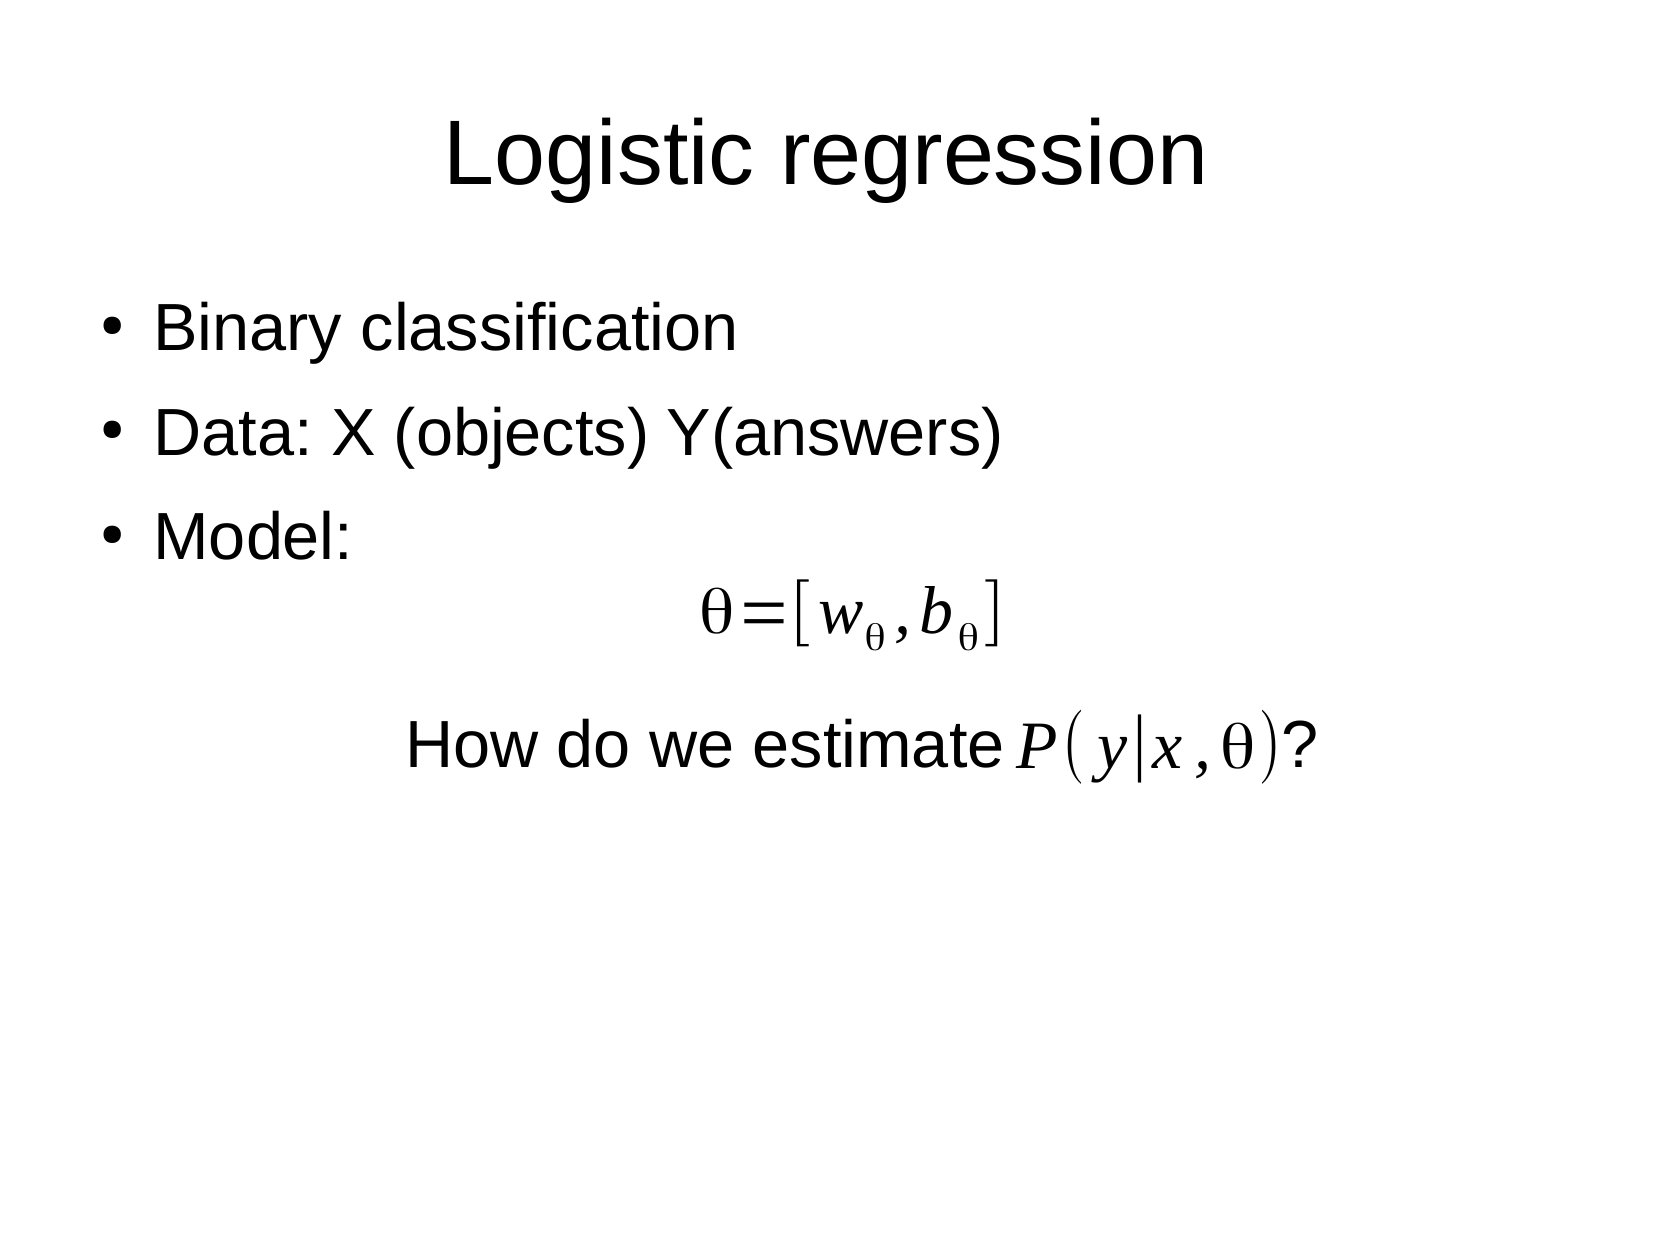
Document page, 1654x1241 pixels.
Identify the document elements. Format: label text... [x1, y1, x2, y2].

chart [995, 704, 1298, 787]
title Logistic regression [82, 49, 1571, 257]
list Binary classification Data: X (objects) Y(answers) Model: How do we estimate ? [82, 290, 1571, 1010]
chart [682, 574, 1019, 653]
